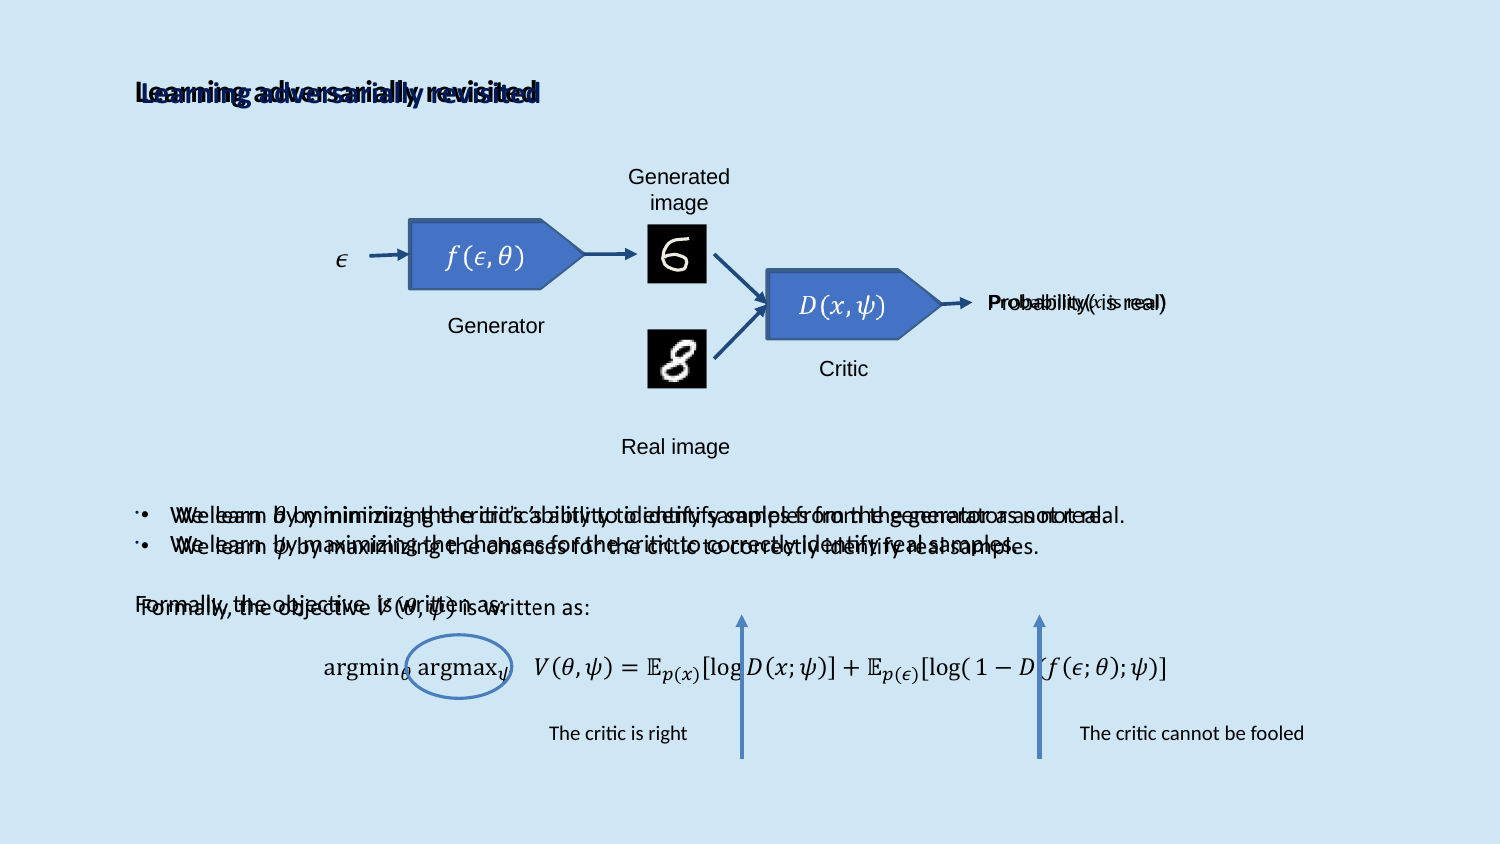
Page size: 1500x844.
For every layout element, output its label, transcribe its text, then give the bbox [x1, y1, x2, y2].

text_box The critic is right [240, 712, 703, 753]
picture [637, 223, 715, 293]
text_box The critic cannot be fooled [1065, 712, 1323, 753]
text_box Real image [579, 425, 772, 467]
text_box [120, 64, 1364, 696]
text_box [408, 637, 510, 696]
picture [637, 320, 715, 398]
text_box Generated image [583, 155, 776, 223]
text_box Critic [757, 347, 931, 389]
text_box Generator [409, 304, 583, 346]
